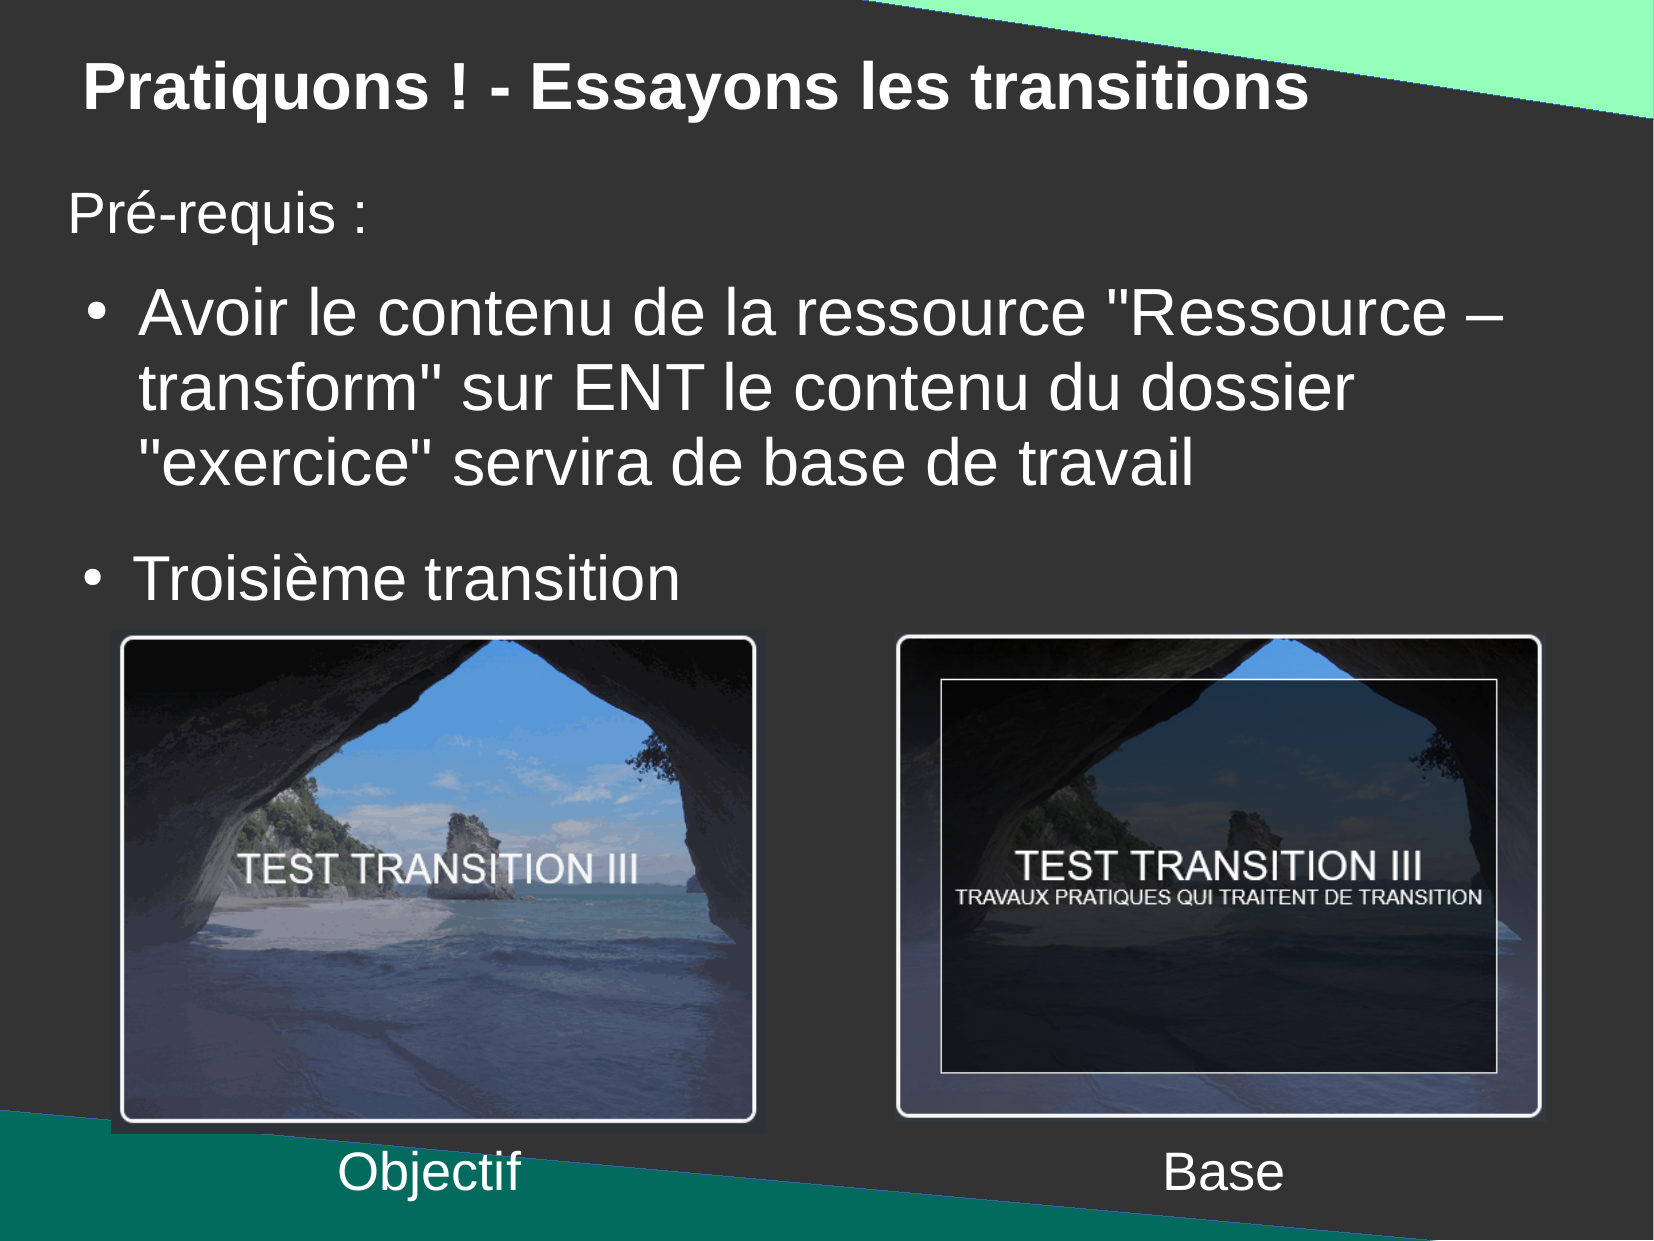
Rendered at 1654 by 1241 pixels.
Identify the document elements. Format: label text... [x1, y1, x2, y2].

title Pratiquons ! - Essayons les transitions [82, 49, 1630, 199]
picture [895, 632, 1546, 1123]
picture [111, 629, 767, 1134]
list Pré-requis : Avoir le contenu de la ressource "Ressource – transform" sur ENT le contenu du dossier "exercice" servira de base de travail [67, 180, 1607, 520]
text_box [862, 0, 1654, 120]
list Troisième transition [64, 543, 1589, 615]
title Objectif [291, 1141, 567, 1217]
title Base [1086, 1141, 1362, 1217]
